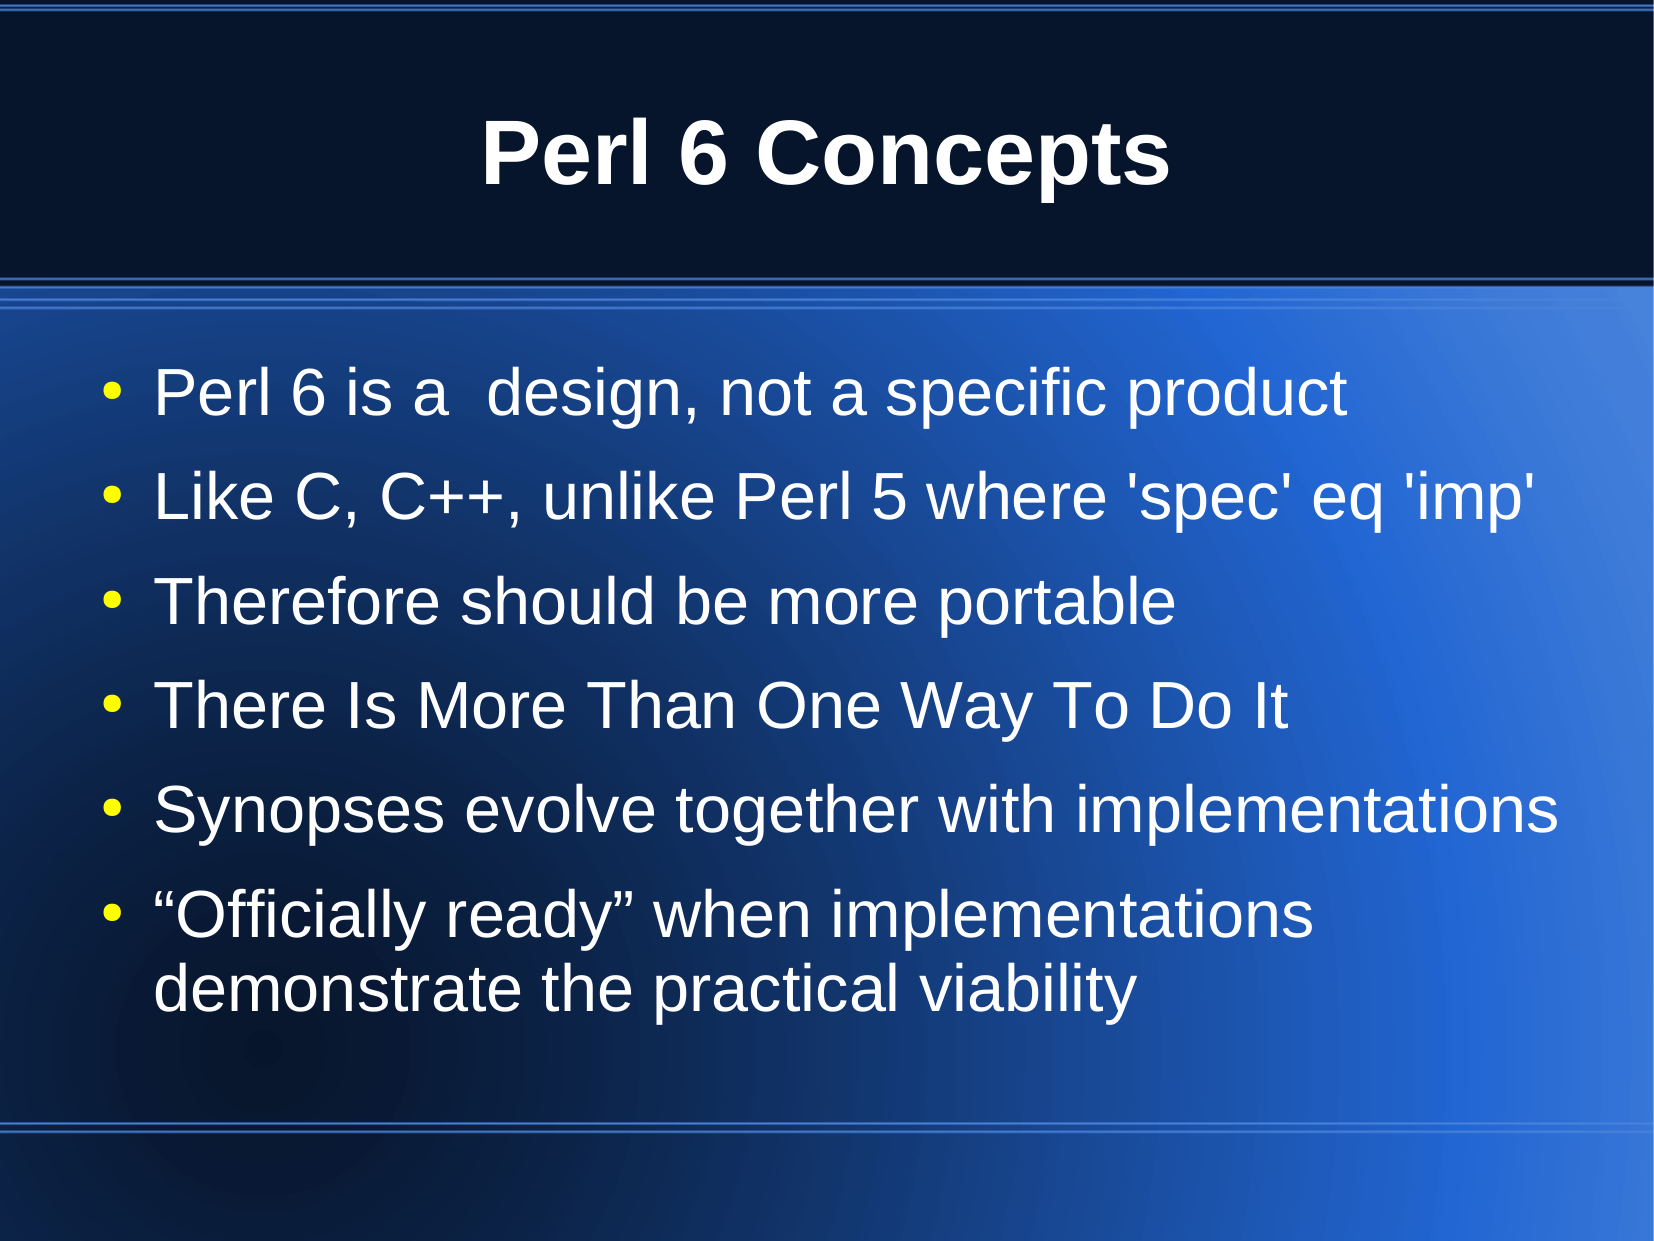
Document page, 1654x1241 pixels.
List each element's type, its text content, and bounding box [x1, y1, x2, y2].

title Perl 6 Concepts [82, 56, 1571, 250]
list Perl 6 is a design, not a specific product Like C, C++, unlike Perl 5 where 'spec' eq 'imp' Therefore should be more portable There Is More Than One Way To Do It Synopses evolve together with implementations “Officially ready” when implementations demonstrate the practical viability [82, 355, 1571, 1159]
picture [0, 0, 1654, 1241]
